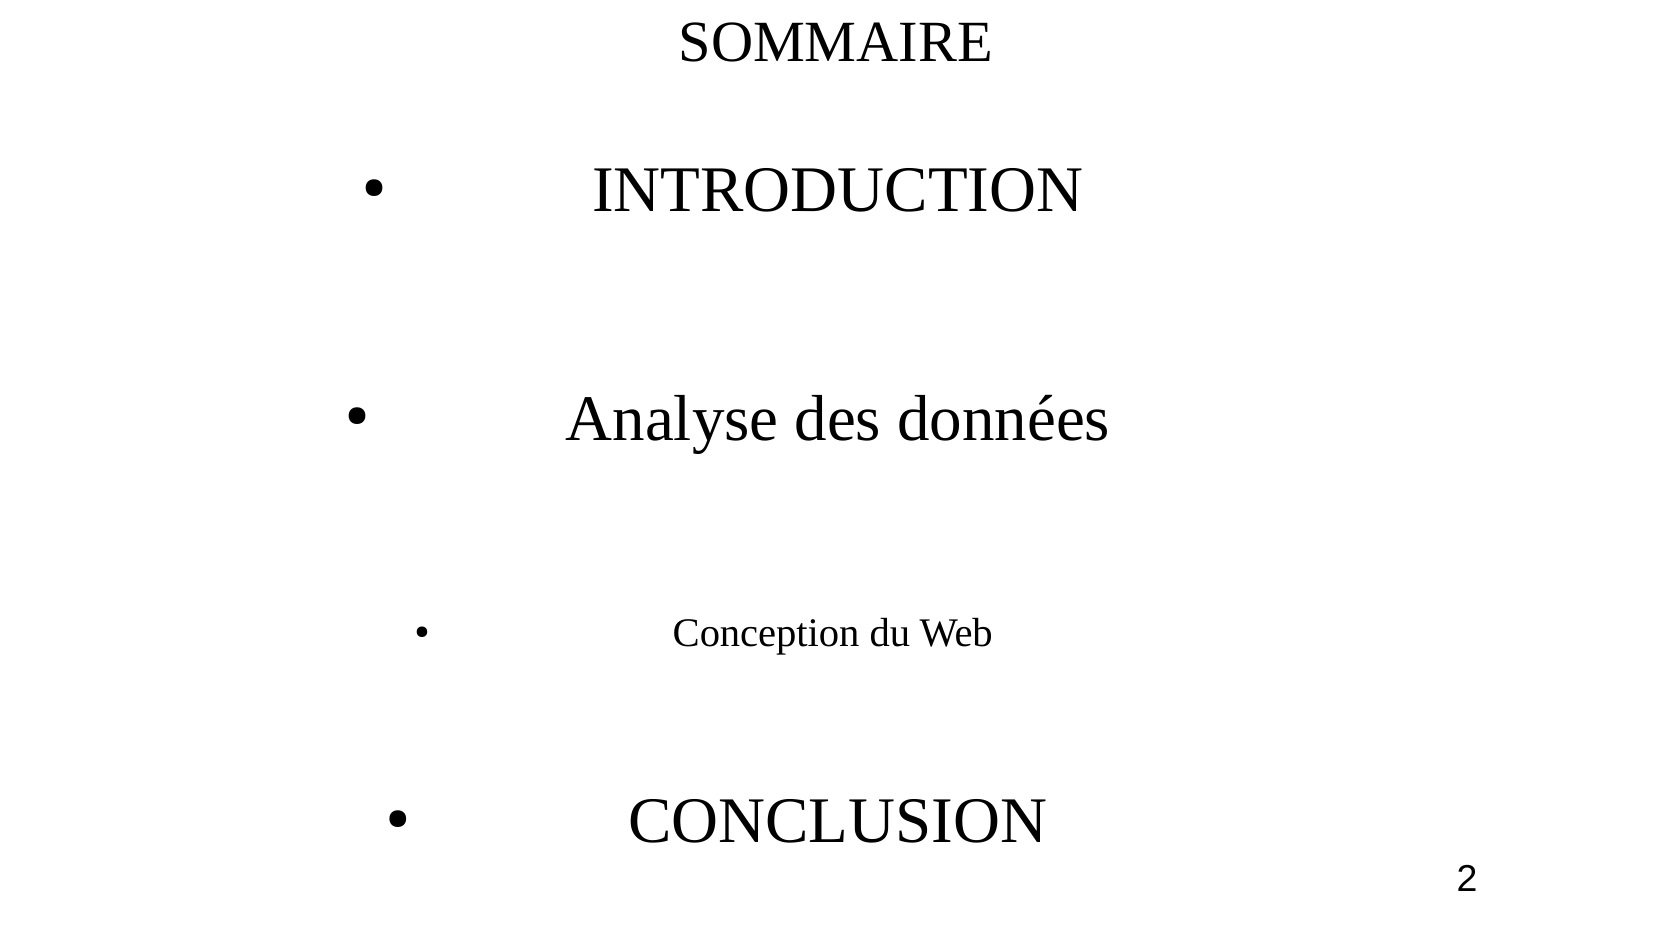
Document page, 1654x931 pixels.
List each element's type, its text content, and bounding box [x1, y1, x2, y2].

text_box <numéro> [1441, 850, 1654, 921]
title SOMMAIRE [53, 0, 1619, 95]
list INTRODUCTION Analyse des données Conception du Web CONCLUSION [35, 153, 1595, 863]
